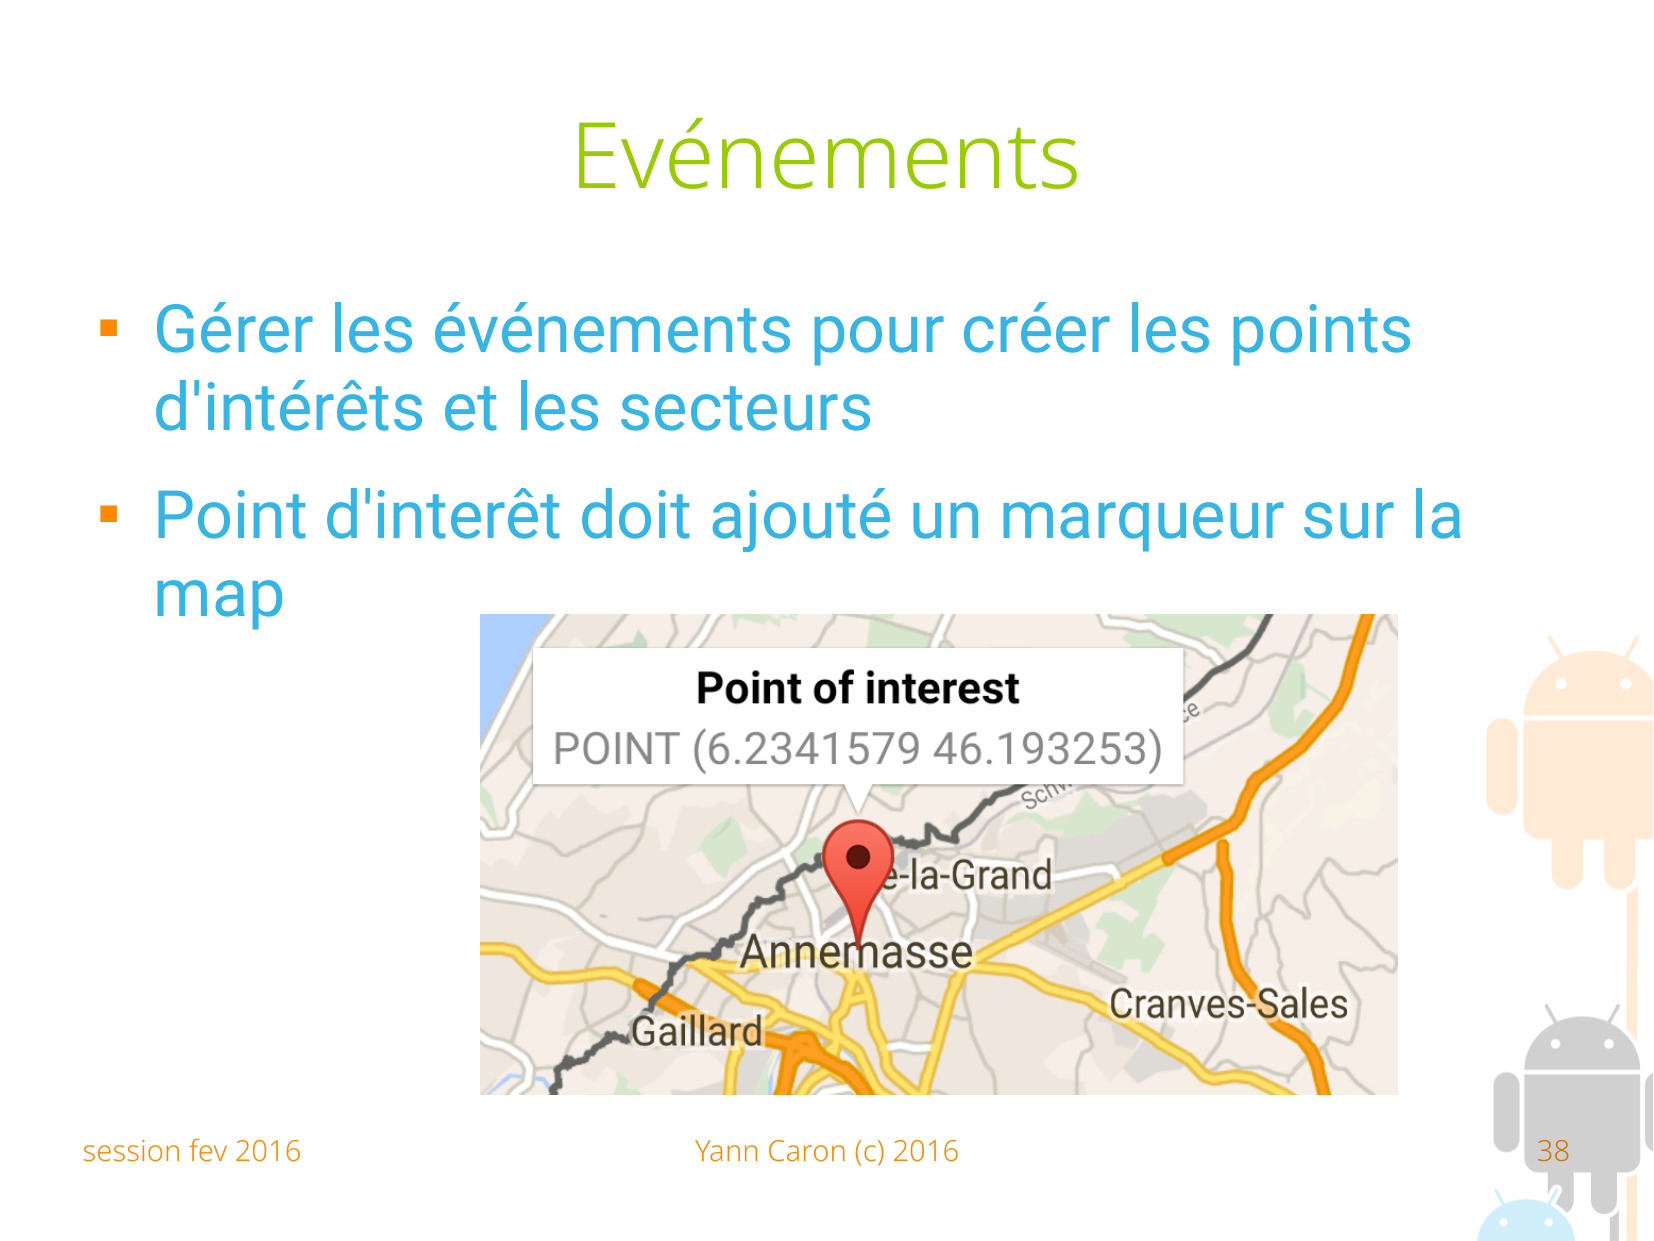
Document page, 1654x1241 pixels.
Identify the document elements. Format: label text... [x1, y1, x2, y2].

list Gérer les événements pour créer les points d'intérêts et les secteurs Point d'interêt doit ajouté un marqueur sur la map [82, 290, 1571, 1010]
picture [240, 423, 1654, 1241]
title Evénements [82, 49, 1571, 257]
